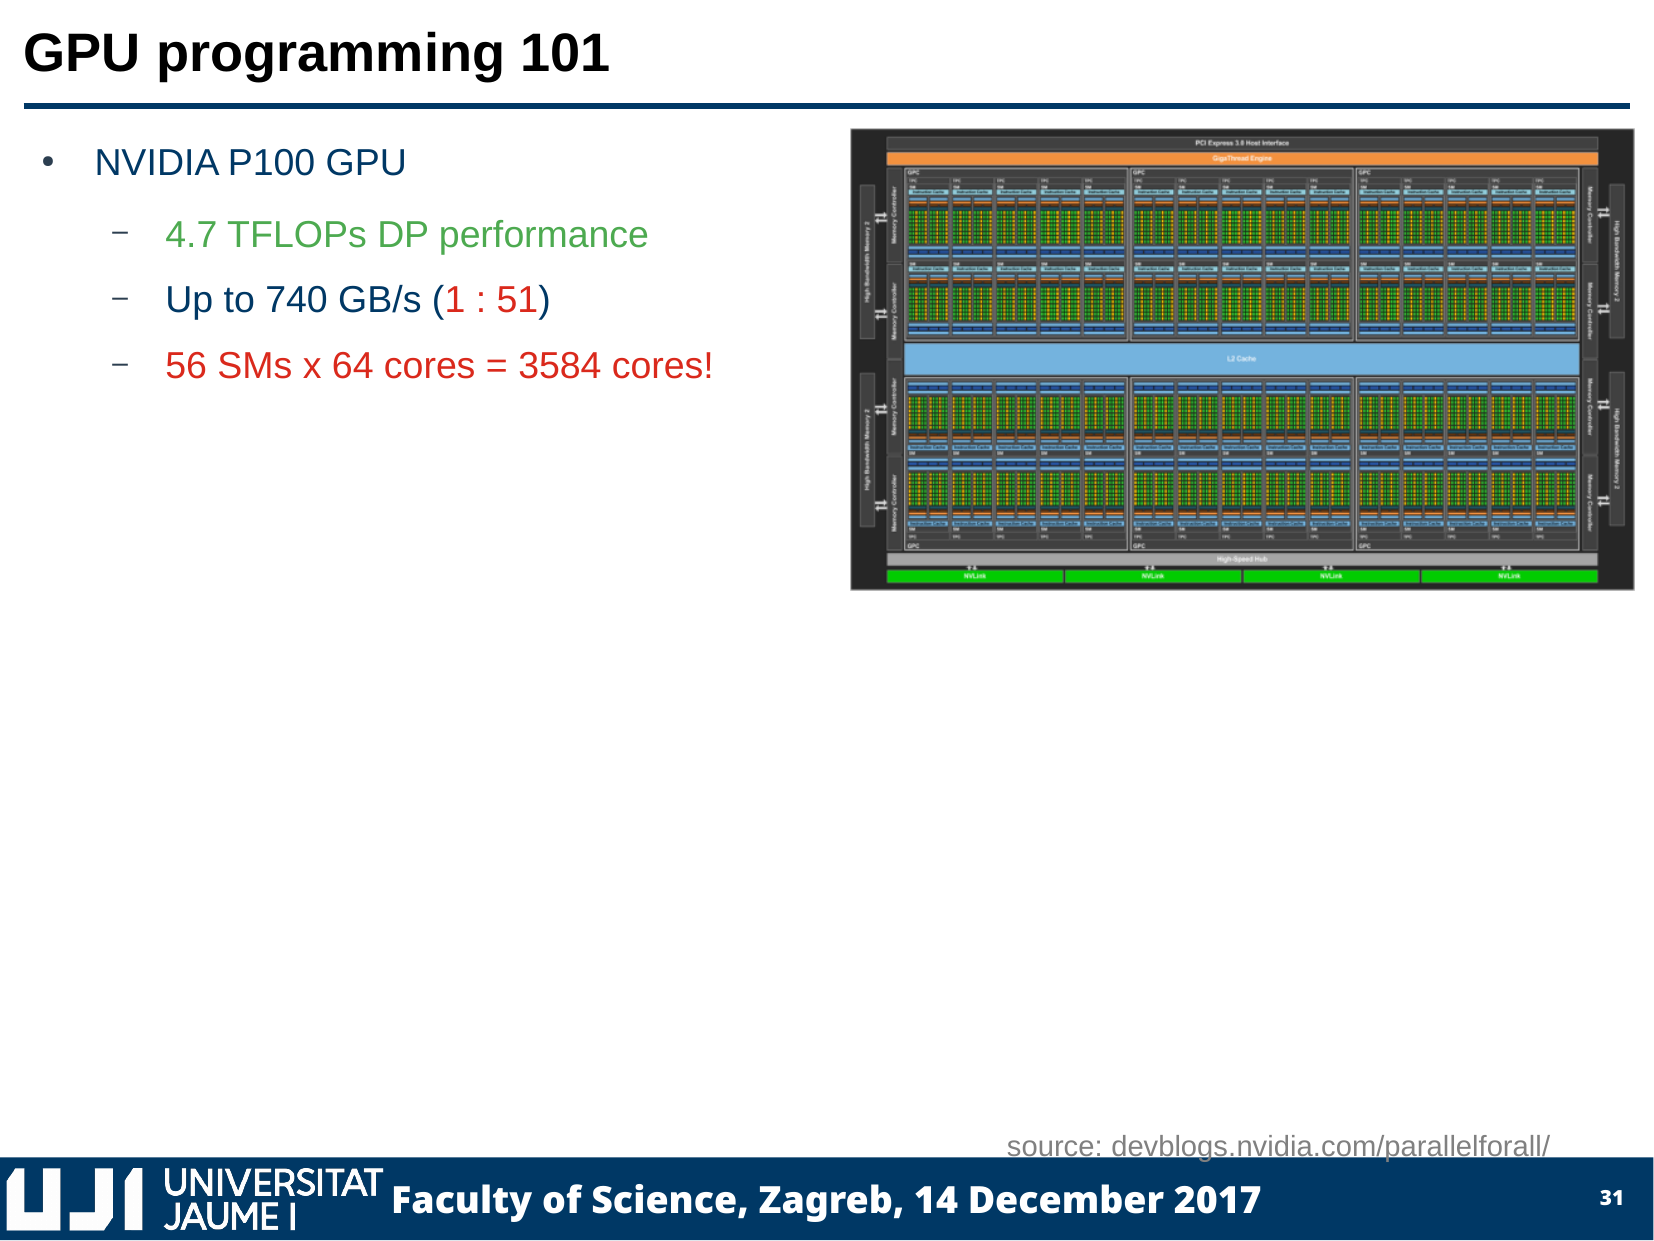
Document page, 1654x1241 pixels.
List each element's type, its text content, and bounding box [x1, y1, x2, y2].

title GPU programming 101 [23, 0, 1630, 107]
text_box source: devblogs.nvidia.com/parallelforall/ [992, 1122, 1567, 1170]
picture [850, 128, 1635, 591]
list NVIDIA P100 GPU 4.7 TFLOPs DP performance Up to 740 GB/s (1 : 51) 56 SMs x 64 cores = 3584 cores! [23, 141, 808, 1134]
picture [0, 1158, 390, 1241]
